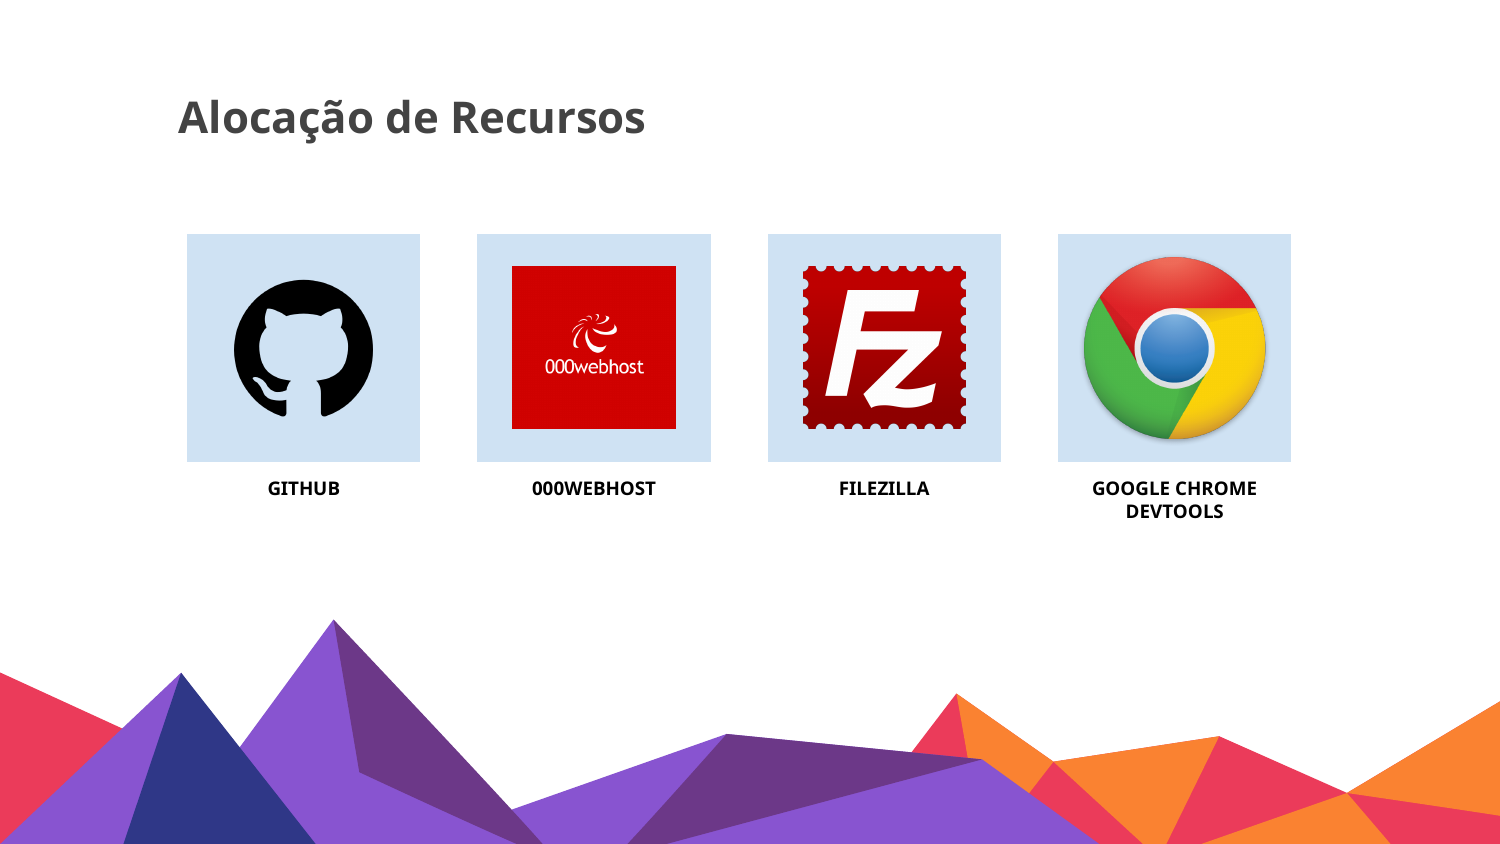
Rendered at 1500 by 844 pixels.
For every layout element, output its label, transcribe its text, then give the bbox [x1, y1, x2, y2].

title Alocação de Recursos [163, 74, 1320, 154]
picture [1071, 244, 1278, 452]
text_box [187, 234, 420, 462]
picture [803, 266, 966, 430]
text_box FILEZILLA [767, 462, 1001, 516]
text_box [477, 234, 711, 462]
text_box GITHUB [187, 462, 421, 516]
picture [234, 278, 373, 418]
text_box GOOGLE CHROME DEVTOOLS [1057, 462, 1292, 516]
picture [512, 266, 676, 430]
text_box 000WEBHOST [477, 462, 711, 516]
text_box [1058, 234, 1291, 462]
text_box [768, 234, 1001, 462]
